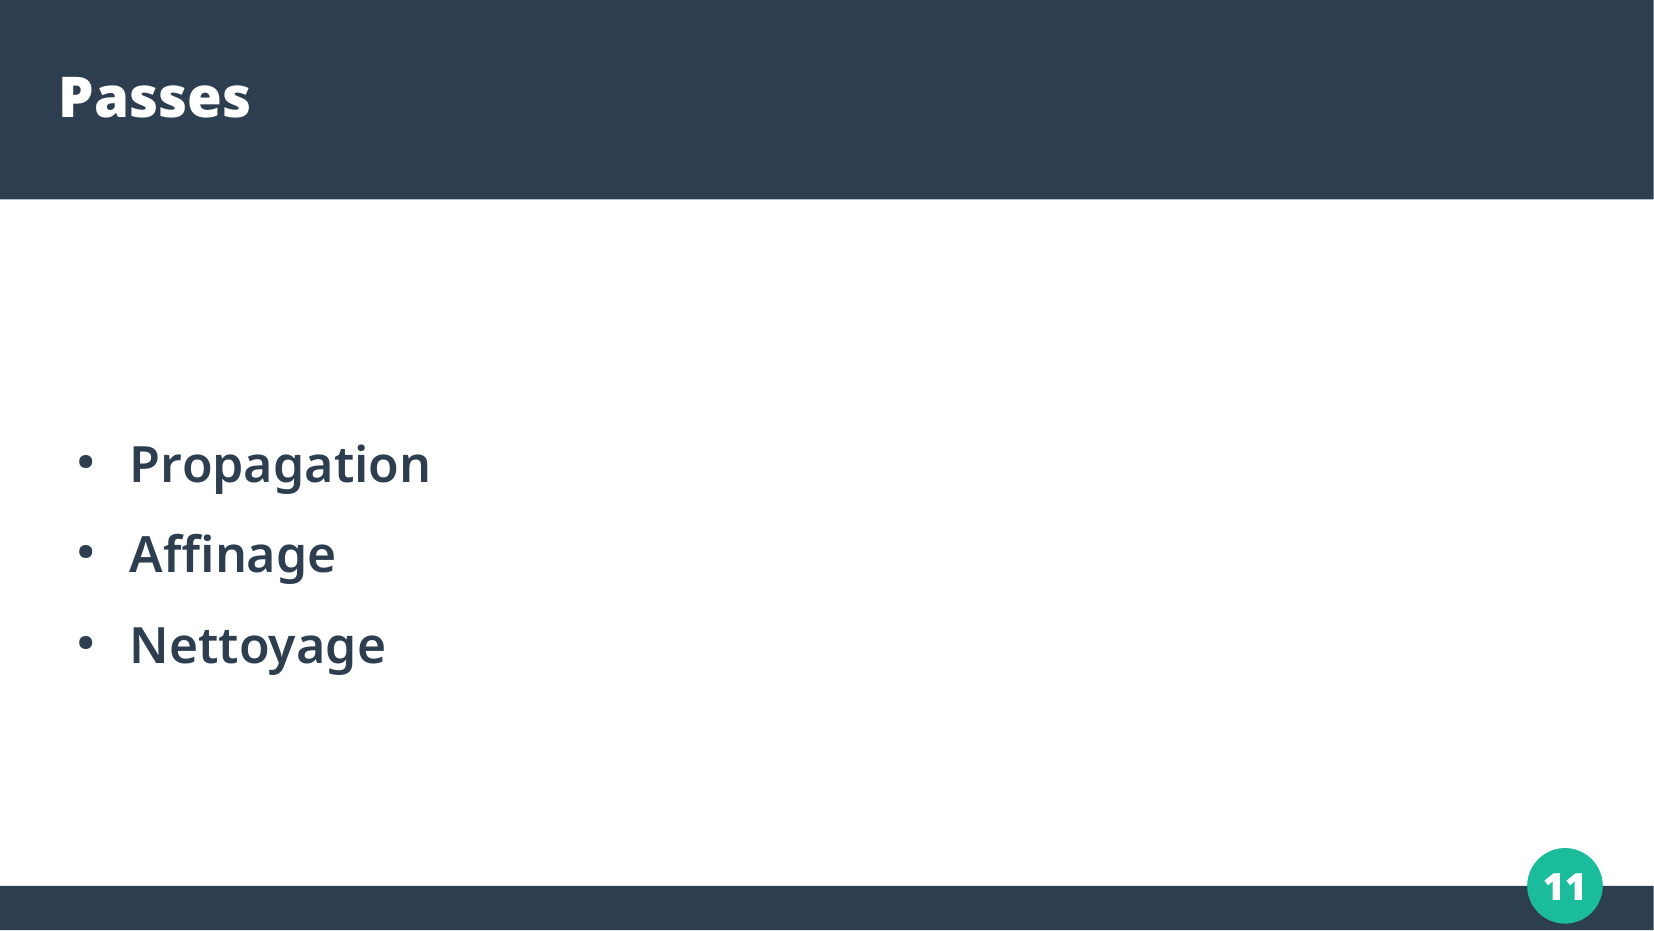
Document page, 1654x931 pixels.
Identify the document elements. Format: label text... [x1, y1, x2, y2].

title Passes [59, 37, 1595, 155]
list Propagation Affinage Nettoyage [59, 243, 1595, 864]
